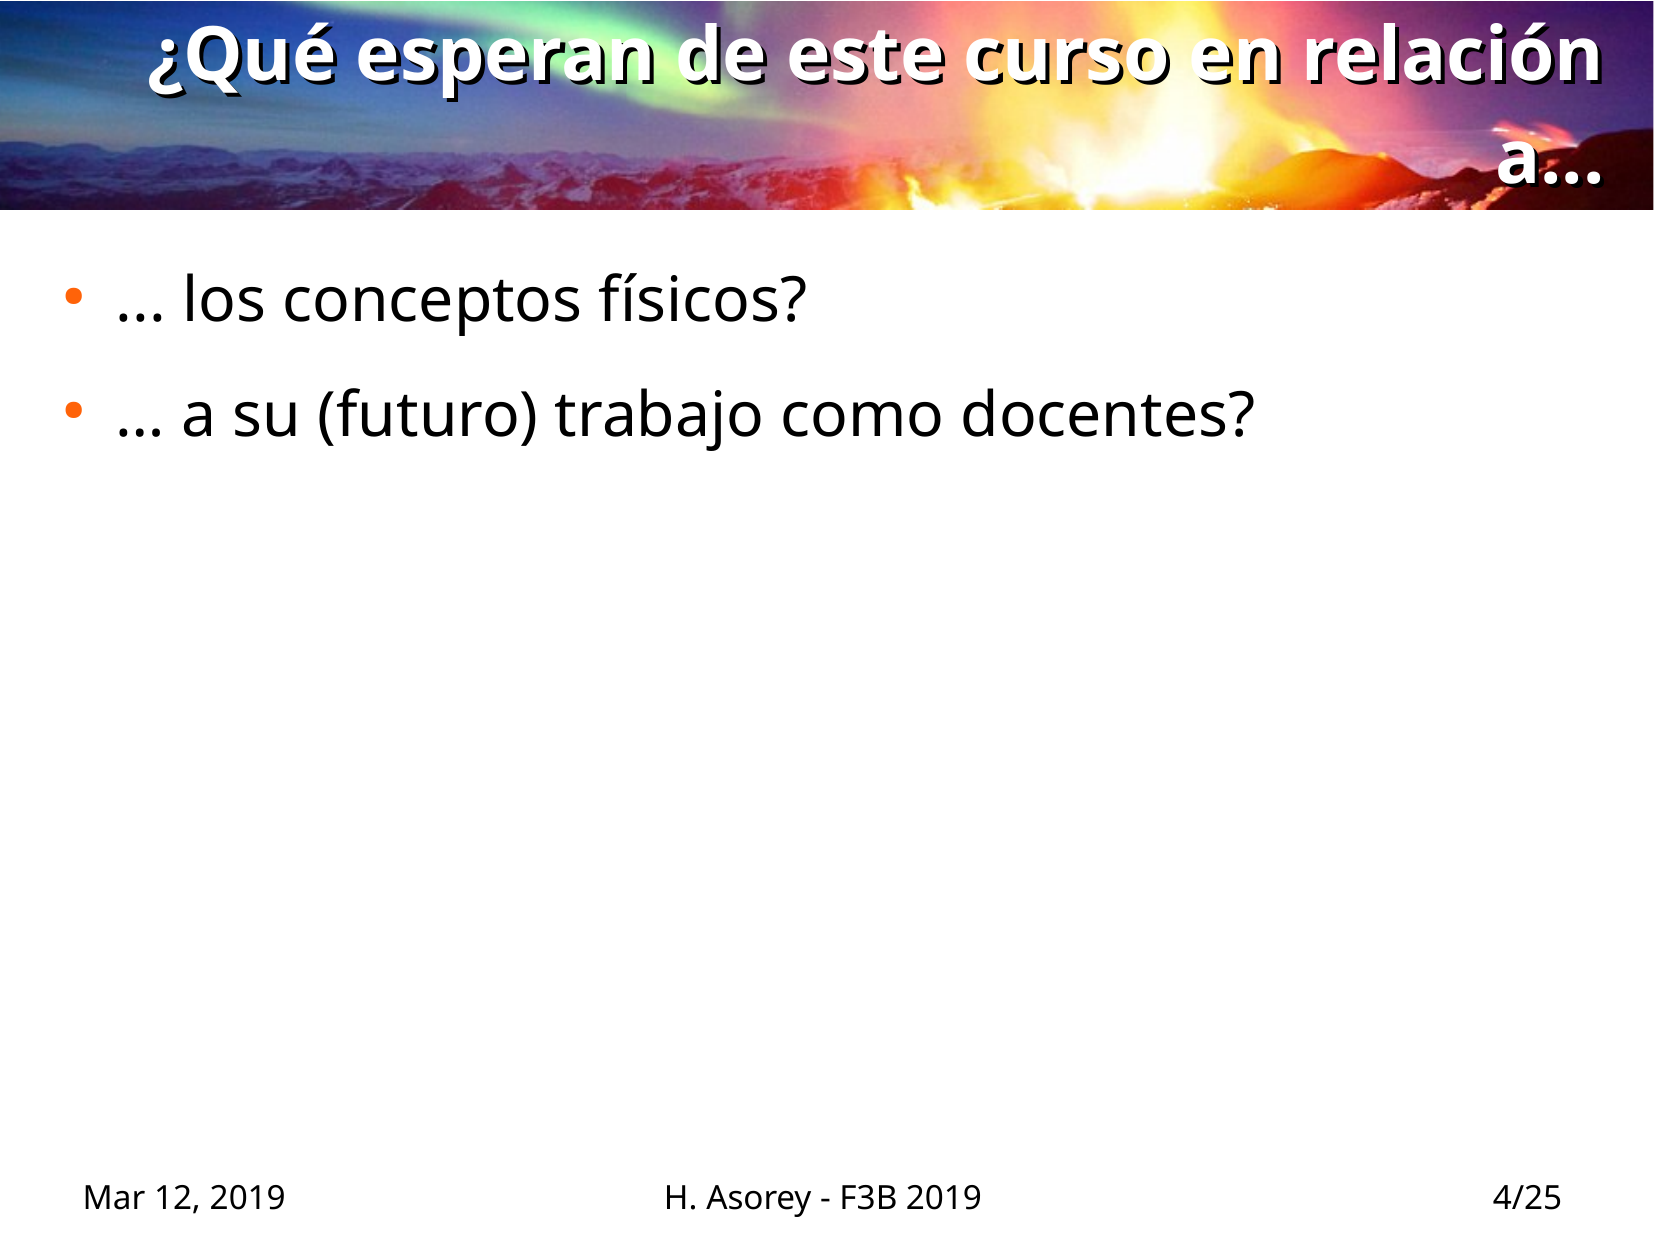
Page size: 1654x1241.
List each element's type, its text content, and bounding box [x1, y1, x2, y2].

picture [0, 1, 1654, 210]
title ¿Qué esperan de este curso en relación a... [45, 15, 1606, 191]
list ... los conceptos físicos? … a su (futuro) trabajo como docentes? [45, 255, 1606, 1156]
